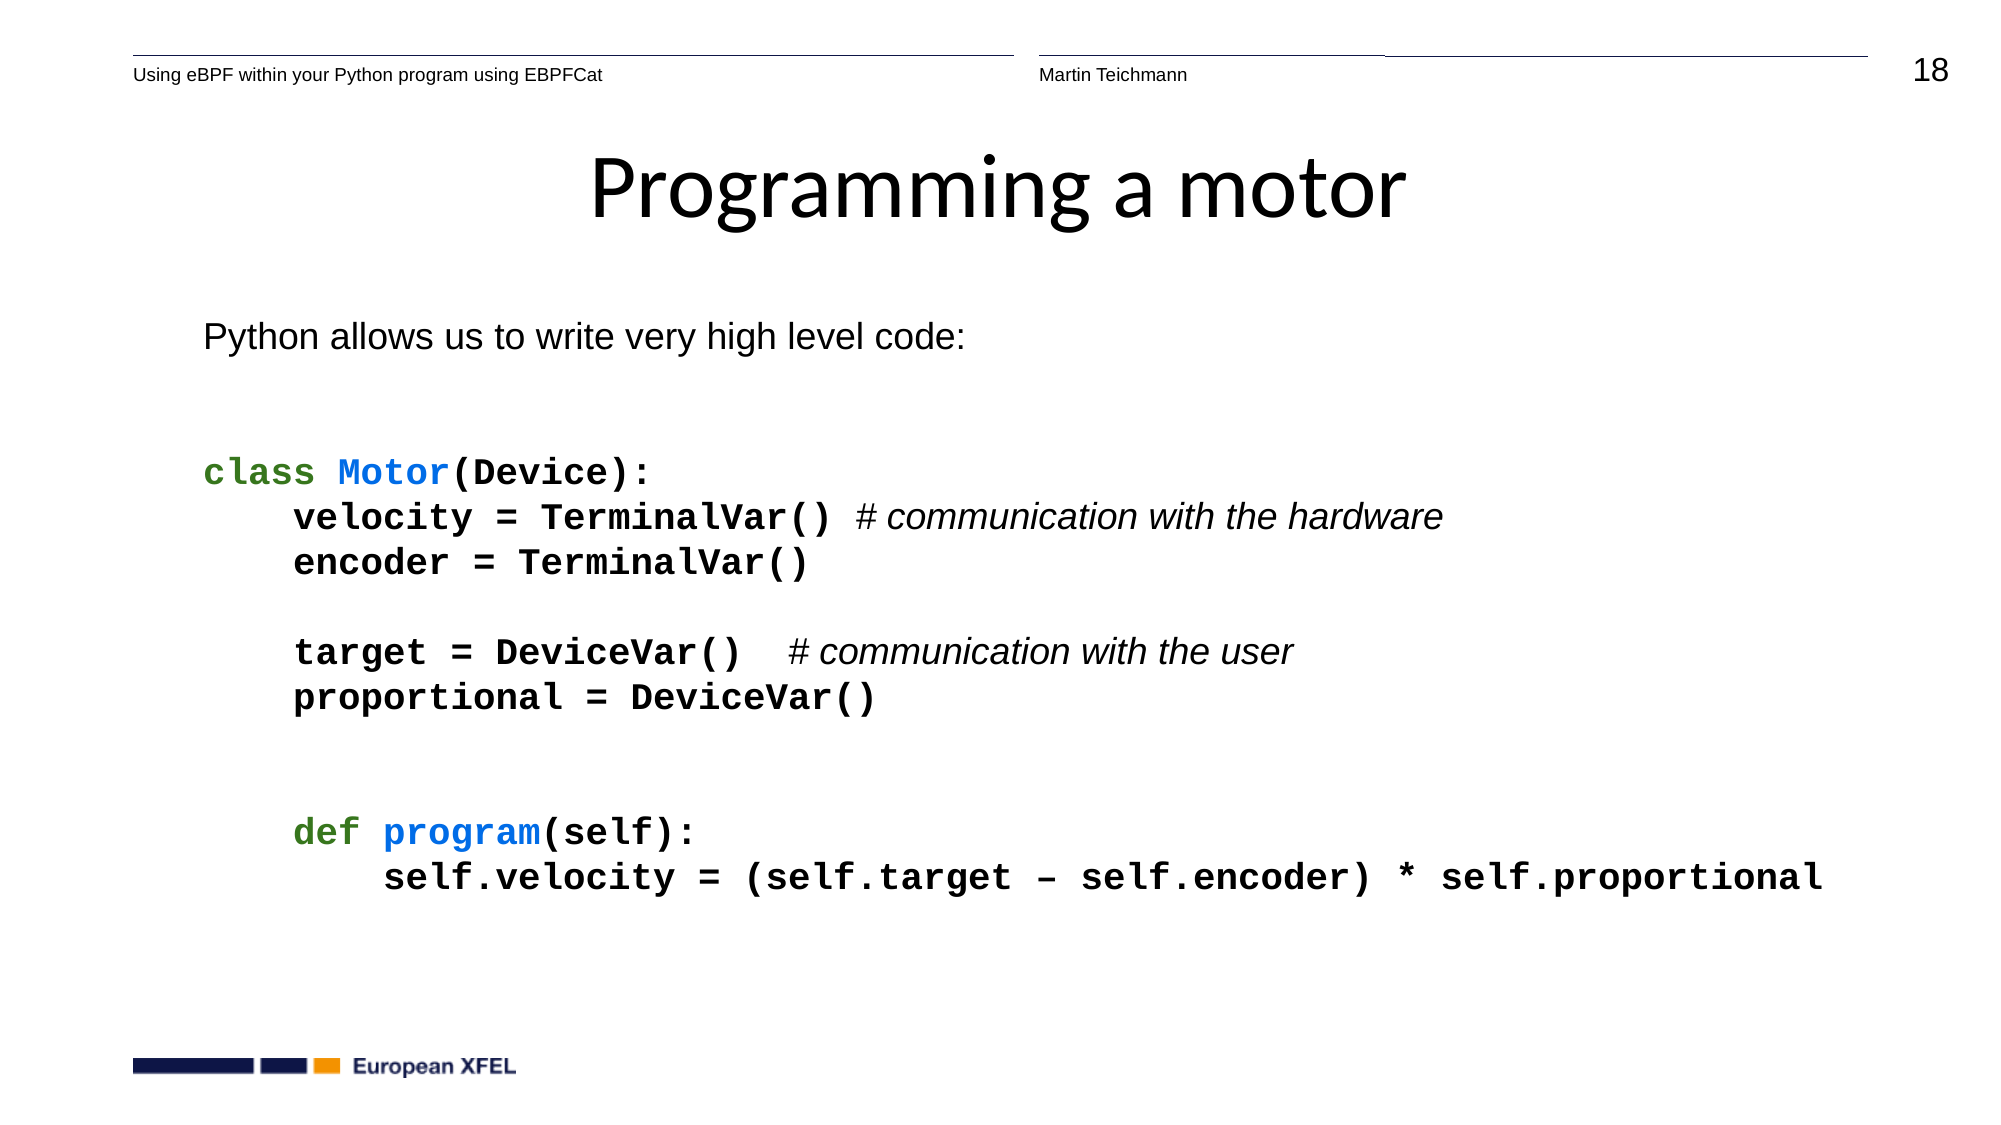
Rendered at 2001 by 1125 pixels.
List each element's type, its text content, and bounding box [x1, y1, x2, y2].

picture [133, 1058, 516, 1078]
text_box Python allows us to write very high level code: class Motor(Device): velocity = TerminalVar() # communication with the hardware encoder = TerminalVar() target = DeviceVar() # communication with the user proportional = DeviceVar() def program(self): self.velocity = (self.target – self.encoder) * self.proportional [188, 304, 1955, 1049]
title Programming a motor [133, 116, 1866, 244]
